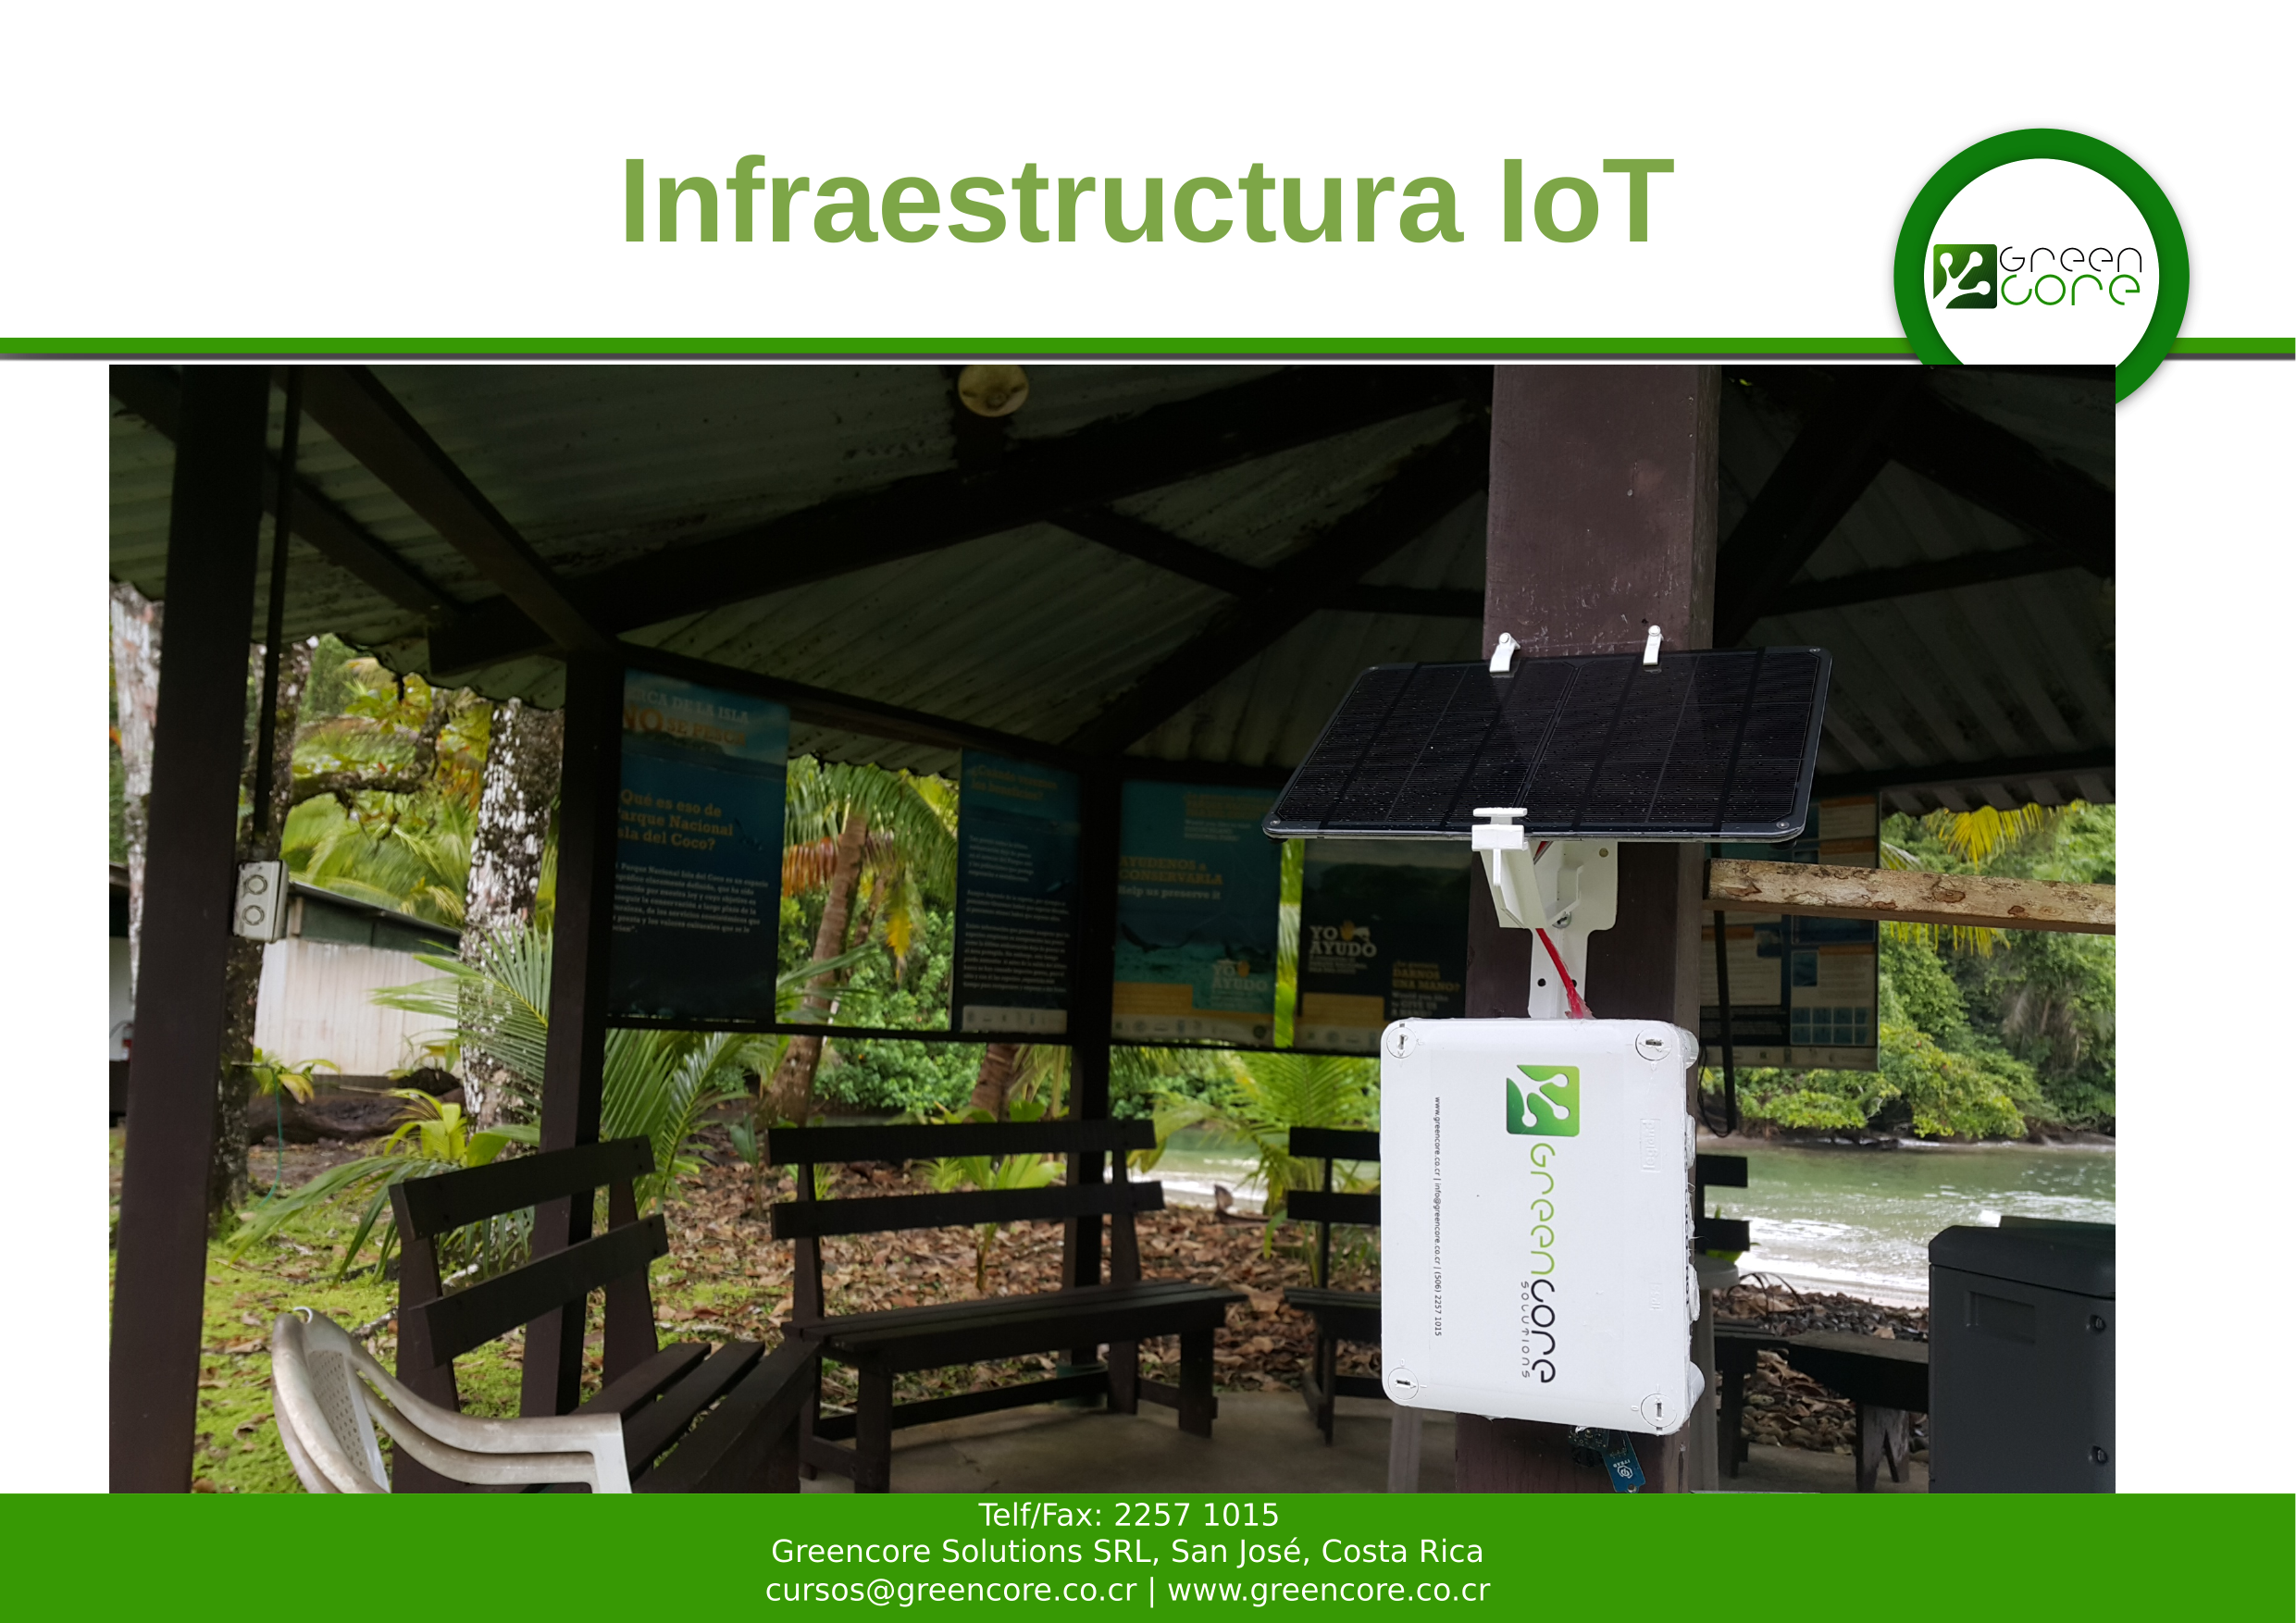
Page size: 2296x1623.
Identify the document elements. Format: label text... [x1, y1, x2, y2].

picture [0, 0, 2296, 1623]
title Infraestructura IoT [115, 64, 2181, 336]
